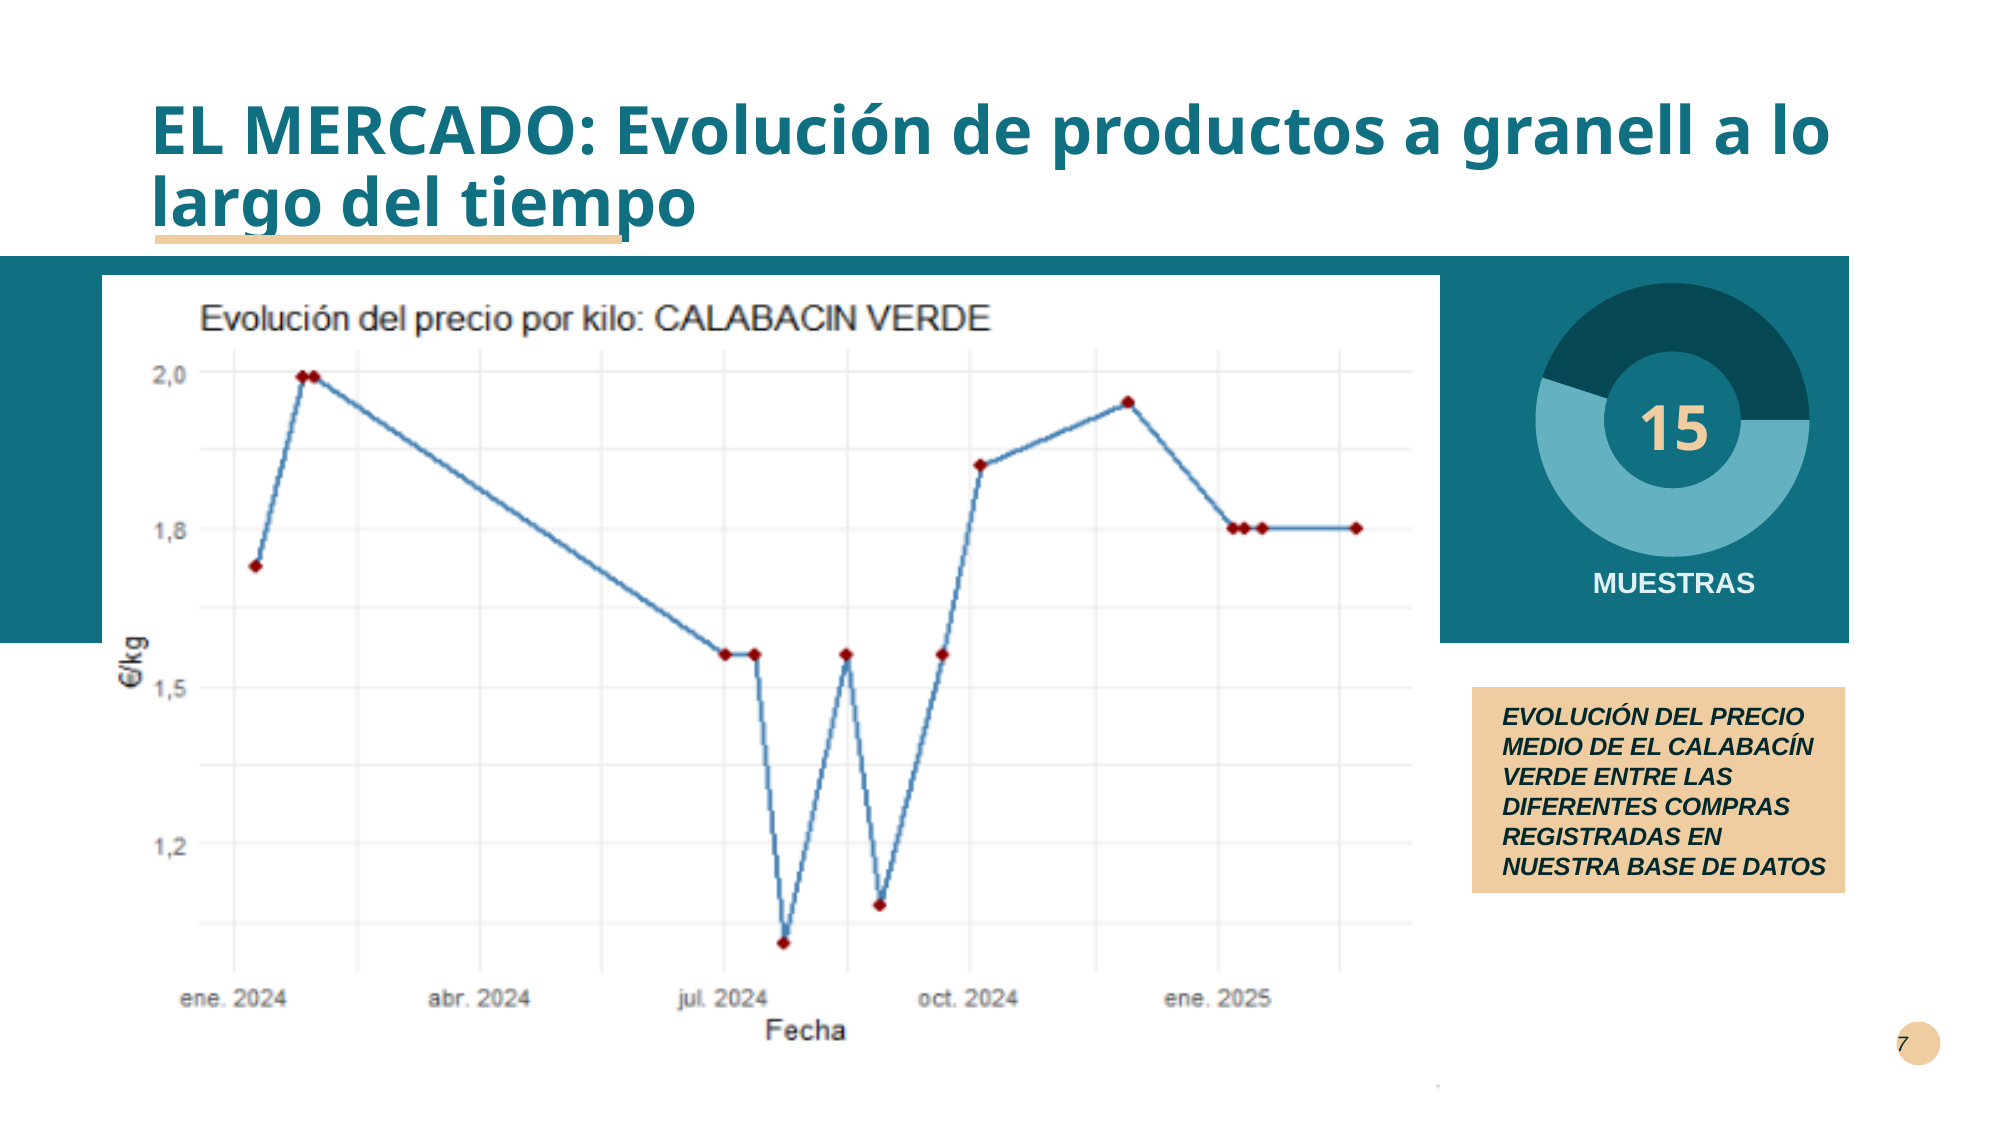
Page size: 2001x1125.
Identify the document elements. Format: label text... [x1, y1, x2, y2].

text_box 37 % [1440, 387, 1450, 466]
chart [1440, 277, 1855, 566]
text_box Cliente 4 [1440, 565, 1450, 604]
text_box 15 [1583, 386, 1763, 465]
text_box 4 [1881, 1012, 1940, 1073]
text_box MUESTRAS [1583, 561, 1763, 600]
title EL MERCADO: Evolución de productos a granell a lo largo del tiempo [135, 59, 1861, 278]
text_box EVOLUCIÓN DEL PRECIO MEDIO DE EL CALABACÍN VERDE ENTRE LAS DIFERENTES COMPRAS REGISTRADAS EN NUESTRA BASE DE DATOS [1472, 687, 1845, 893]
picture [102, 275, 1440, 1090]
